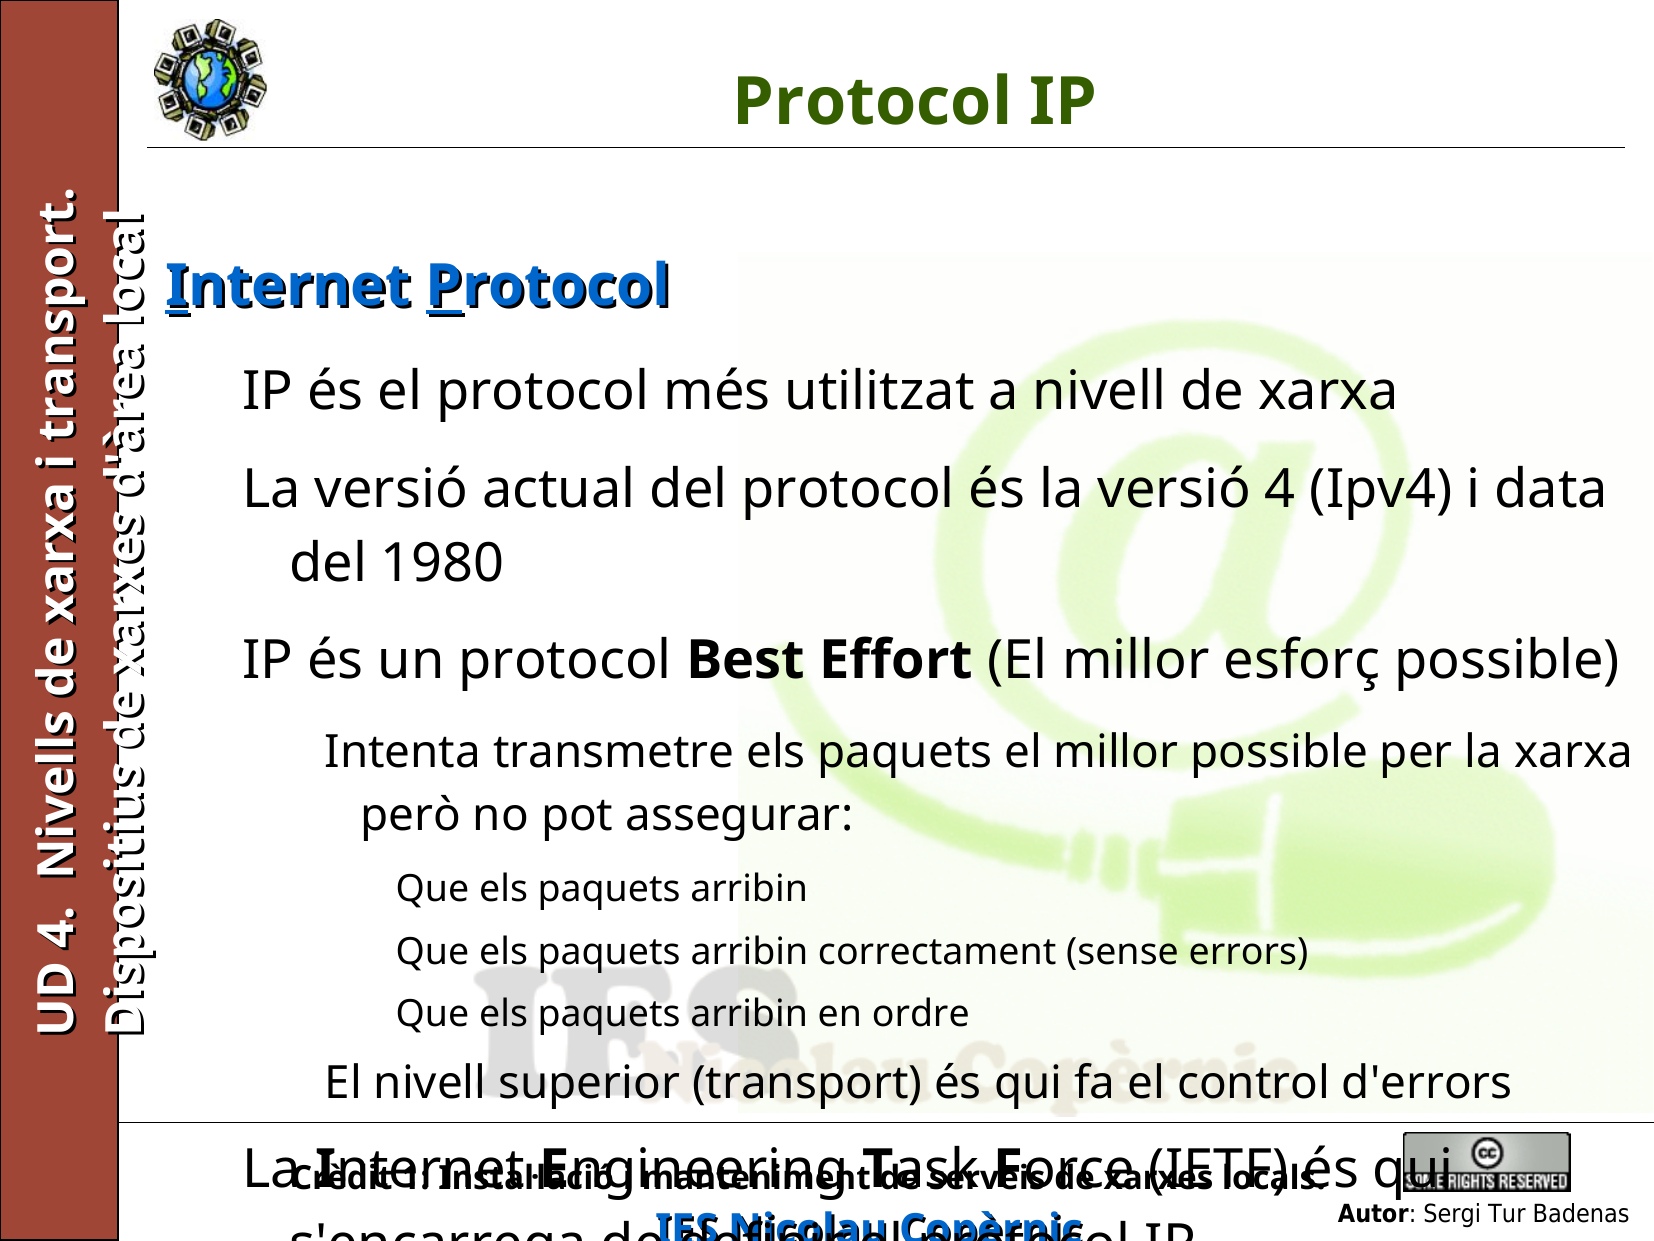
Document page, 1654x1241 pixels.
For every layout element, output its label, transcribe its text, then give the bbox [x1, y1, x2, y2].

picture [747, 1086, 759, 1095]
picture [1095, 1086, 1107, 1095]
picture [1134, 1078, 1146, 1083]
picture [825, 1078, 838, 1095]
picture [1206, 1078, 1220, 1095]
picture [528, 1078, 540, 1095]
picture [1030, 1078, 1042, 1095]
picture [556, 1078, 569, 1095]
picture [1403, 1132, 1571, 1192]
picture [1451, 1078, 1465, 1095]
picture [1348, 1078, 1361, 1095]
picture [941, 1078, 953, 1083]
picture [1387, 1078, 1399, 1083]
picture [466, 252, 1654, 1117]
title Protocol IP [171, 56, 1654, 141]
picture [583, 1078, 595, 1083]
picture [1297, 1078, 1311, 1095]
list Internet Protocol IP és el protocol més utilitzat a nivell de xarxa La versió actual del protocol és la versió 4 (Ipv4) i data del 1980 IP és un protocol Best Effort (El millor esforç possible) Intenta transmetre els paquets el millor possible per la xarxa però no pot assegurar: Que els paquets arribin Que els paquets arribin correctament (sense errors) Que els paquets arribin en ordre El nivell superior (transport) és qui fa el control d'errors La Internet Engineering Task Force (IETF) és qui s'encarrega de definir el protocol IP. [147, 242, 1636, 1078]
picture [1001, 1078, 1014, 1095]
picture [852, 1078, 866, 1095]
picture [640, 1078, 654, 1095]
picture [154, 19, 268, 142]
